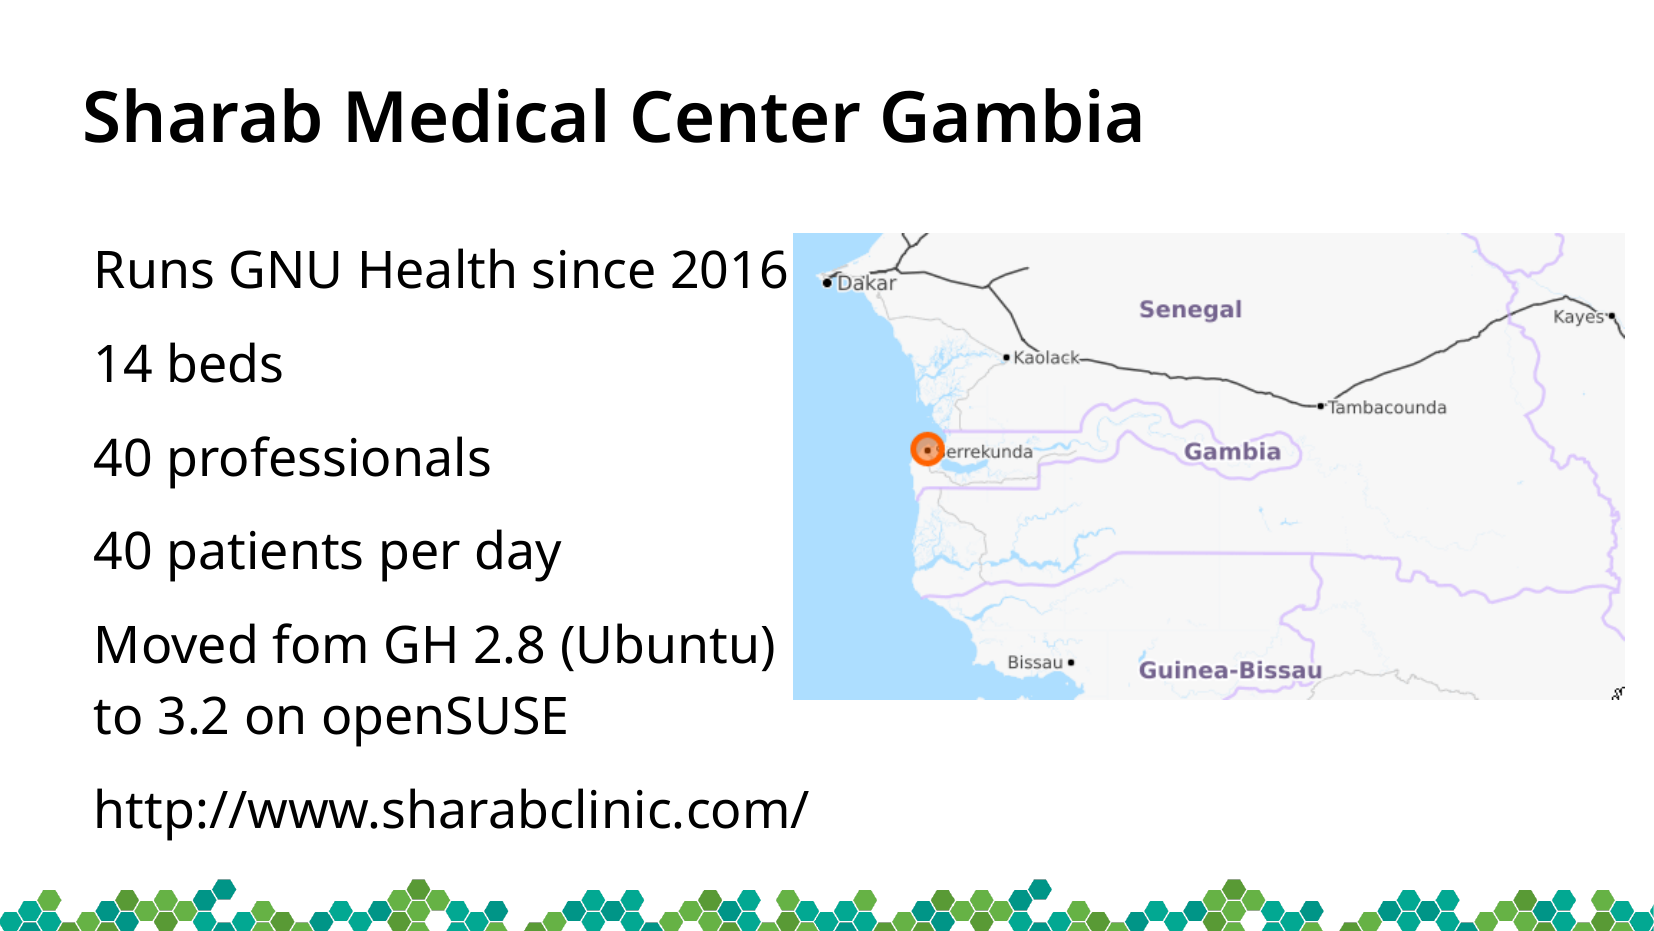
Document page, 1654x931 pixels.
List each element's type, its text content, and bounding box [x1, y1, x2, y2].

picture [793, 233, 1625, 700]
picture [0, 871, 1654, 931]
list Runs GNU Health since 2016 14 beds 40 professionals 40 patients per day Moved fom GH 2.8 (Ubuntu) to 3.2 on openSUSE http://www.sharabclinic.com/ [93, 233, 1608, 849]
title Sharab Medical Center Gambia [82, 37, 1571, 193]
